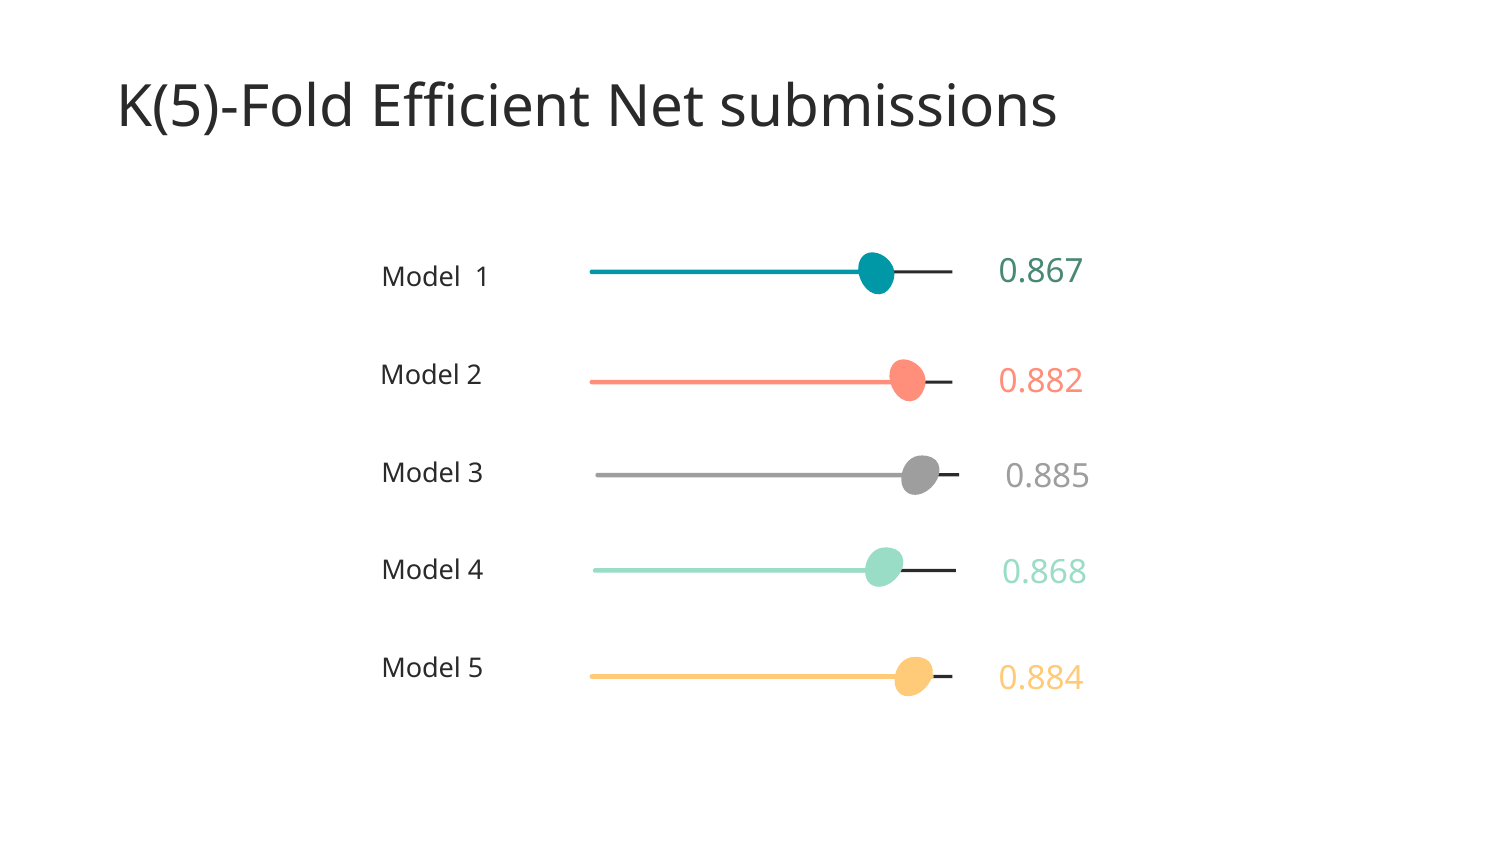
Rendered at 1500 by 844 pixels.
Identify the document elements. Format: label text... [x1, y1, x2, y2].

text_box 0.868 [960, 534, 1103, 610]
text_box Model 5 [366, 635, 517, 723]
text_box Model 1 [366, 244, 517, 332]
text_box Model 3 [366, 439, 517, 528]
text_box [589, 359, 926, 402]
text_box 0.882 [957, 344, 1099, 420]
text_box [589, 656, 934, 697]
text_box 0.867 [957, 234, 1099, 310]
text_box [592, 547, 904, 587]
text_box [595, 455, 940, 495]
text_box [589, 252, 895, 295]
text_box 0.885 [963, 439, 1106, 514]
text_box 0.884 [957, 640, 1099, 716]
text_box Model 4 [366, 537, 517, 625]
text_box K(5)-Fold Efficient Net submissions [101, 53, 1141, 178]
text_box Model 2 [365, 341, 515, 430]
